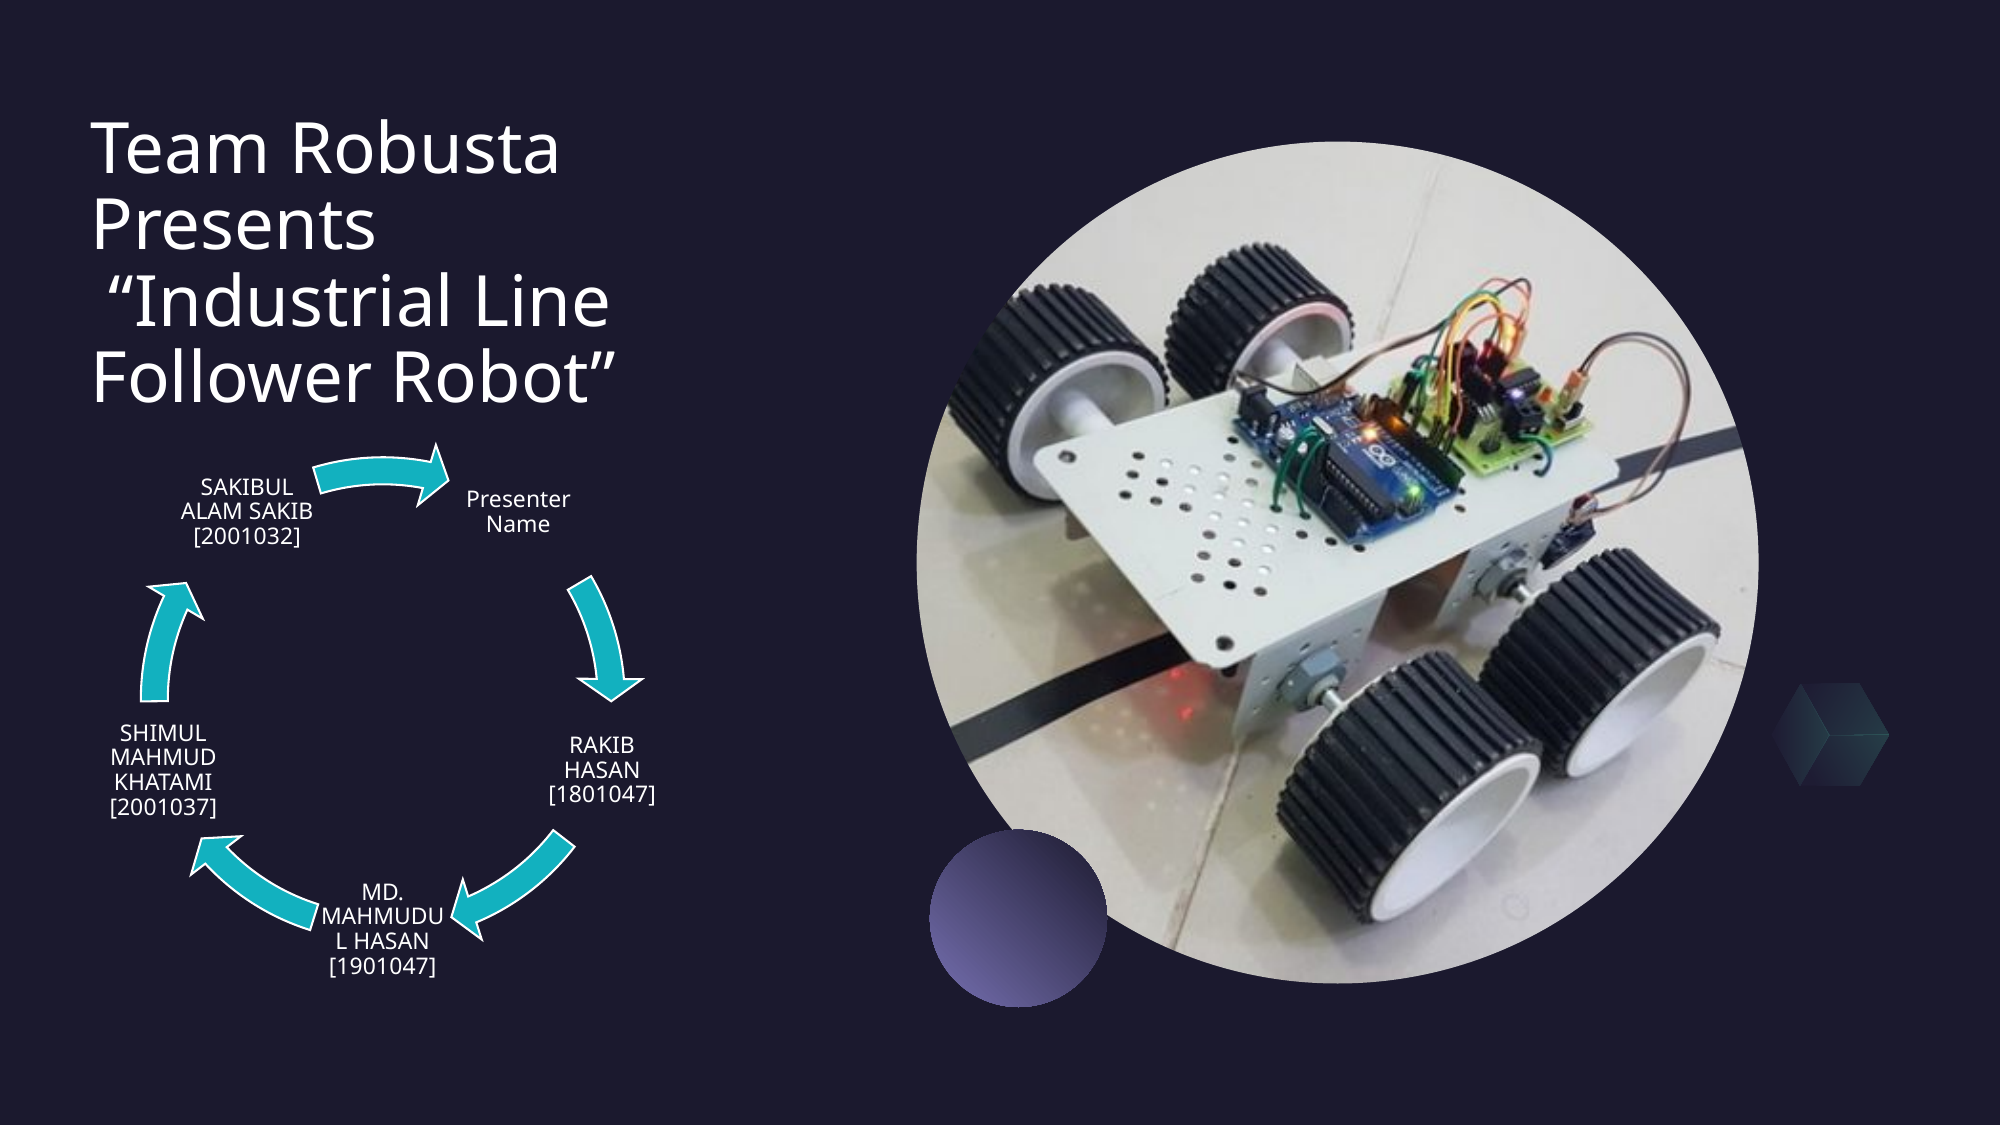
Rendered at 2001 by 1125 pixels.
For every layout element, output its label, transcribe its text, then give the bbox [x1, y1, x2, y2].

title Team Robusta Presents “Industrial Line Follower Robot” [90, 90, 676, 418]
text_box RAKIB HASAN [1801047] [532, 701, 672, 840]
text_box SAKIBUL ALAM SAKIB [2001032] [177, 443, 317, 582]
text_box MD. MAHMUDUL HASAN [1901047] [313, 860, 453, 1000]
text_box Presenter Name [449, 443, 588, 582]
text_box SHIMUL MAHMUD KHATAMI [2001037] [94, 701, 233, 840]
text_box [0, 0, 2000, 1125]
